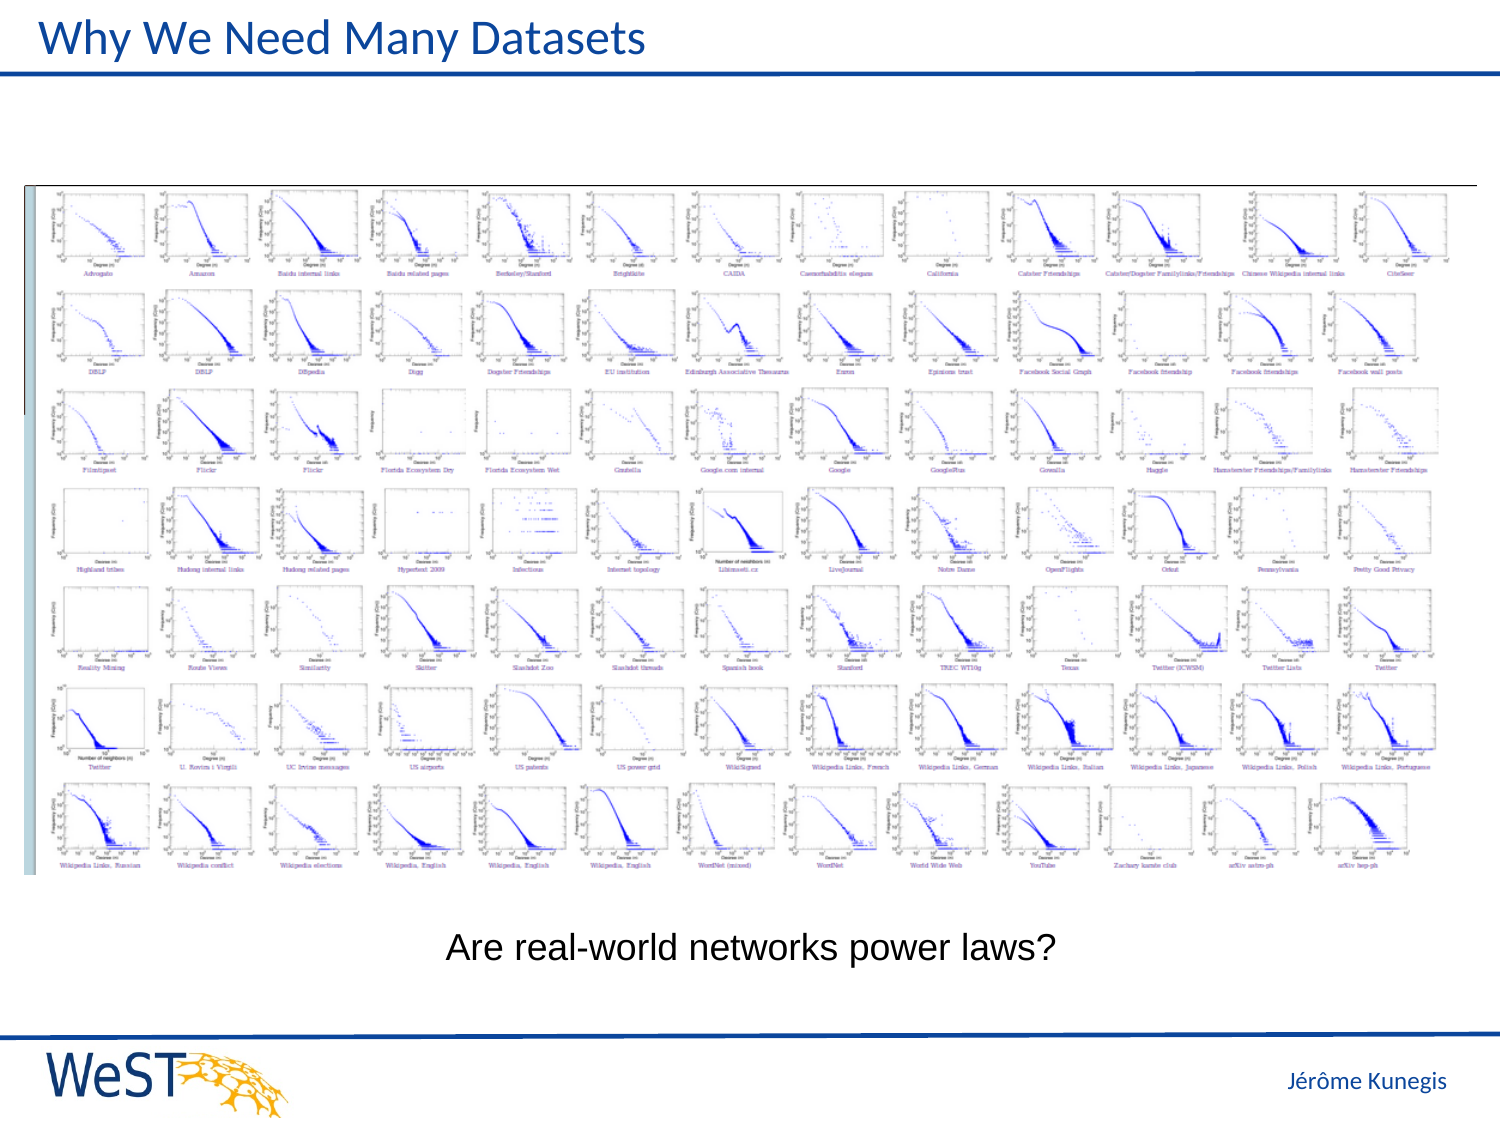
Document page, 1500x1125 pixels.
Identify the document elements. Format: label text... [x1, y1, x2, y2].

picture [24, 185, 1477, 875]
text_box Why We Need Many Datasets [23, 0, 1152, 86]
text_box Are real-world networks power laws? [430, 915, 1072, 976]
picture [41, 1046, 302, 1118]
